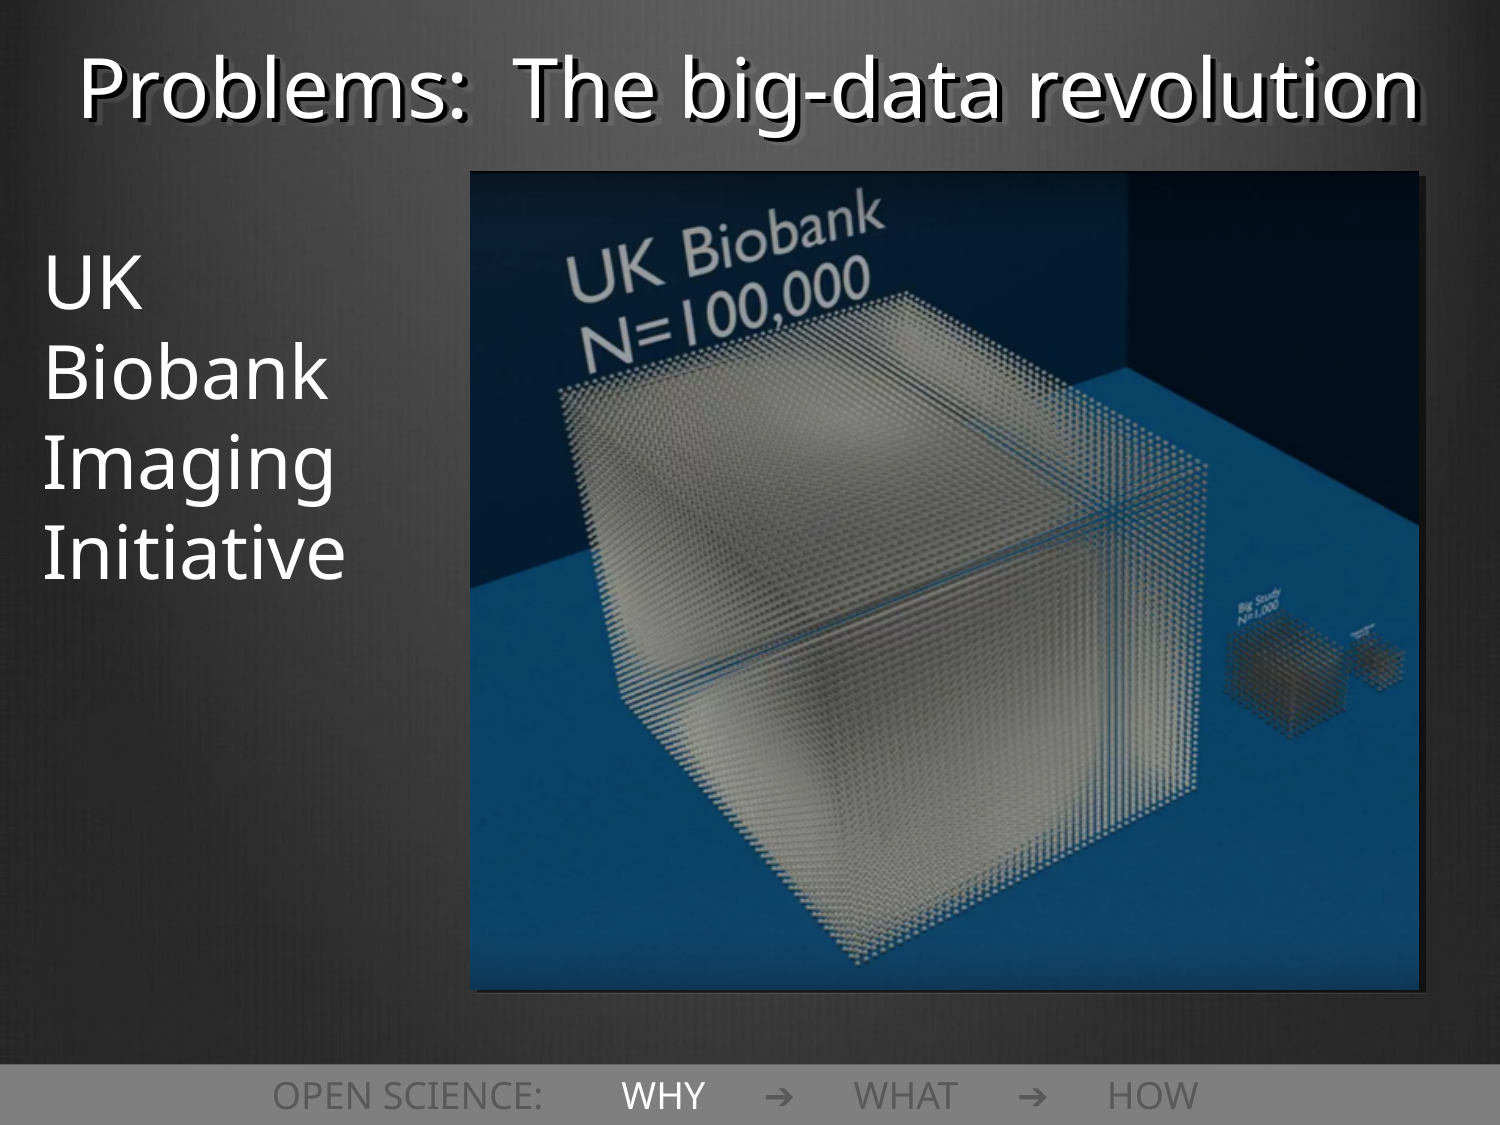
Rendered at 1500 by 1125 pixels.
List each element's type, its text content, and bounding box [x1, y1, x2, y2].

picture [470, 171, 1419, 990]
text_box UK Biobank Imaging Initiative [27, 227, 428, 515]
title Problems: The big-data revolution [0, 0, 1500, 203]
text_box OPEN SCIENCE: WHY ➔ WHAT ➔ HOW [0, 1064, 1500, 1125]
